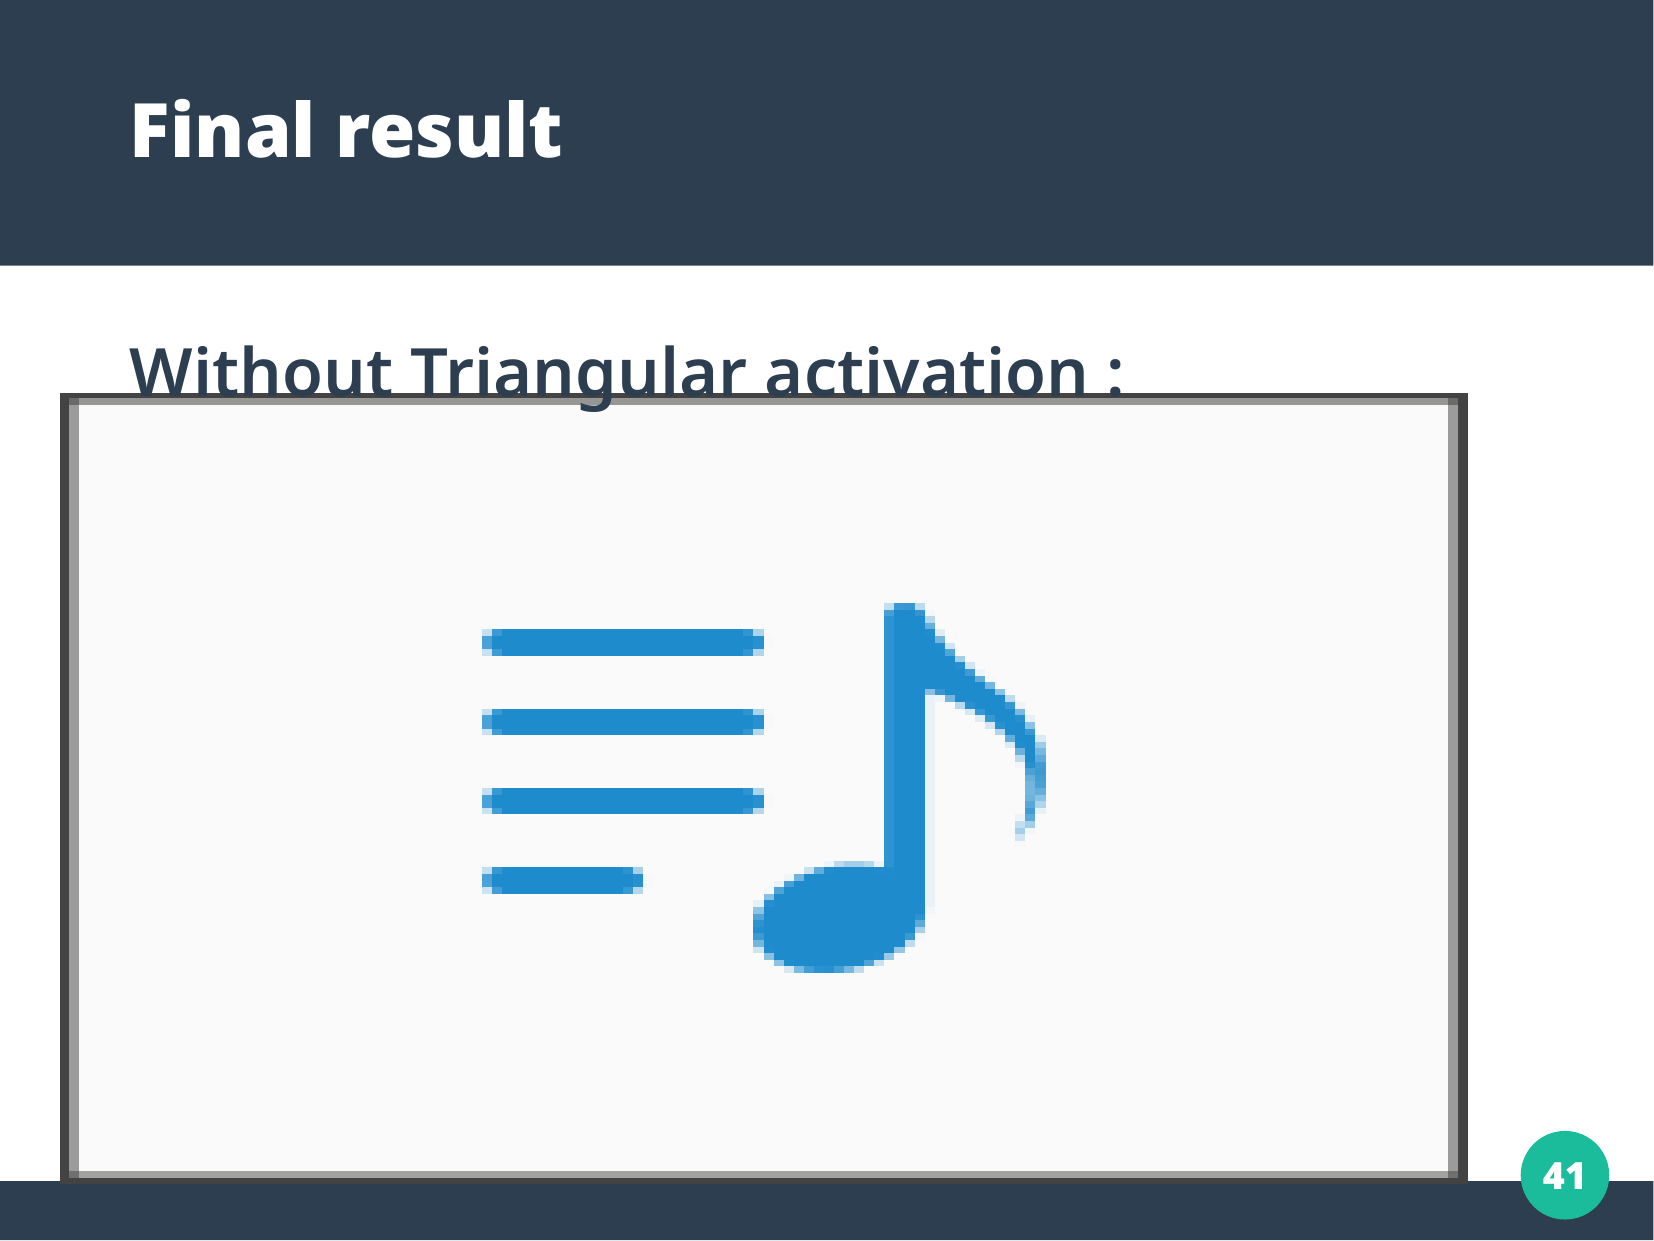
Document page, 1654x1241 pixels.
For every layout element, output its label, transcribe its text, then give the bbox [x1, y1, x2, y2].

list Without Triangular activation : [59, 324, 1595, 436]
text_box [59, 436, 1469, 1186]
title Final result [59, 49, 1595, 207]
